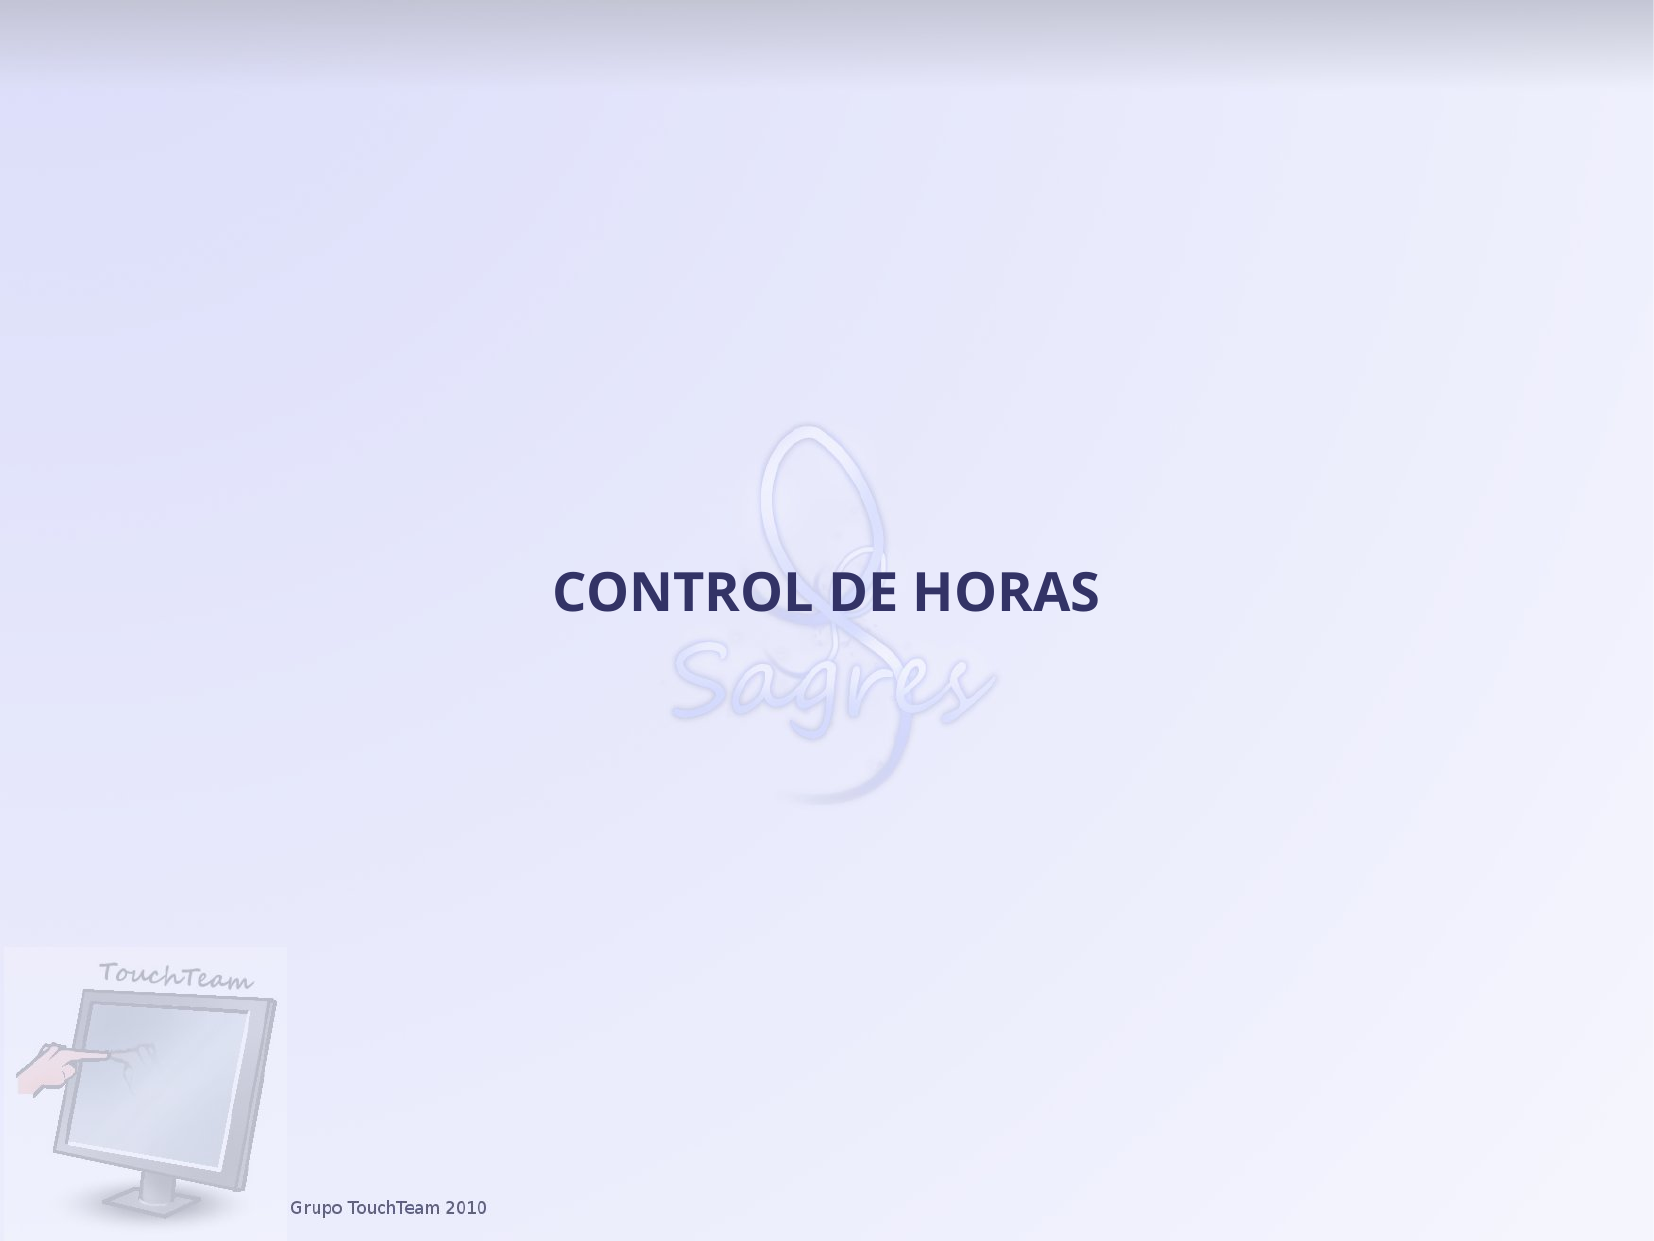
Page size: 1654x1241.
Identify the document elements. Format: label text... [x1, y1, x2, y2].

picture [0, 0, 1654, 1241]
title CONTROL DE HORAS [82, 486, 1571, 694]
